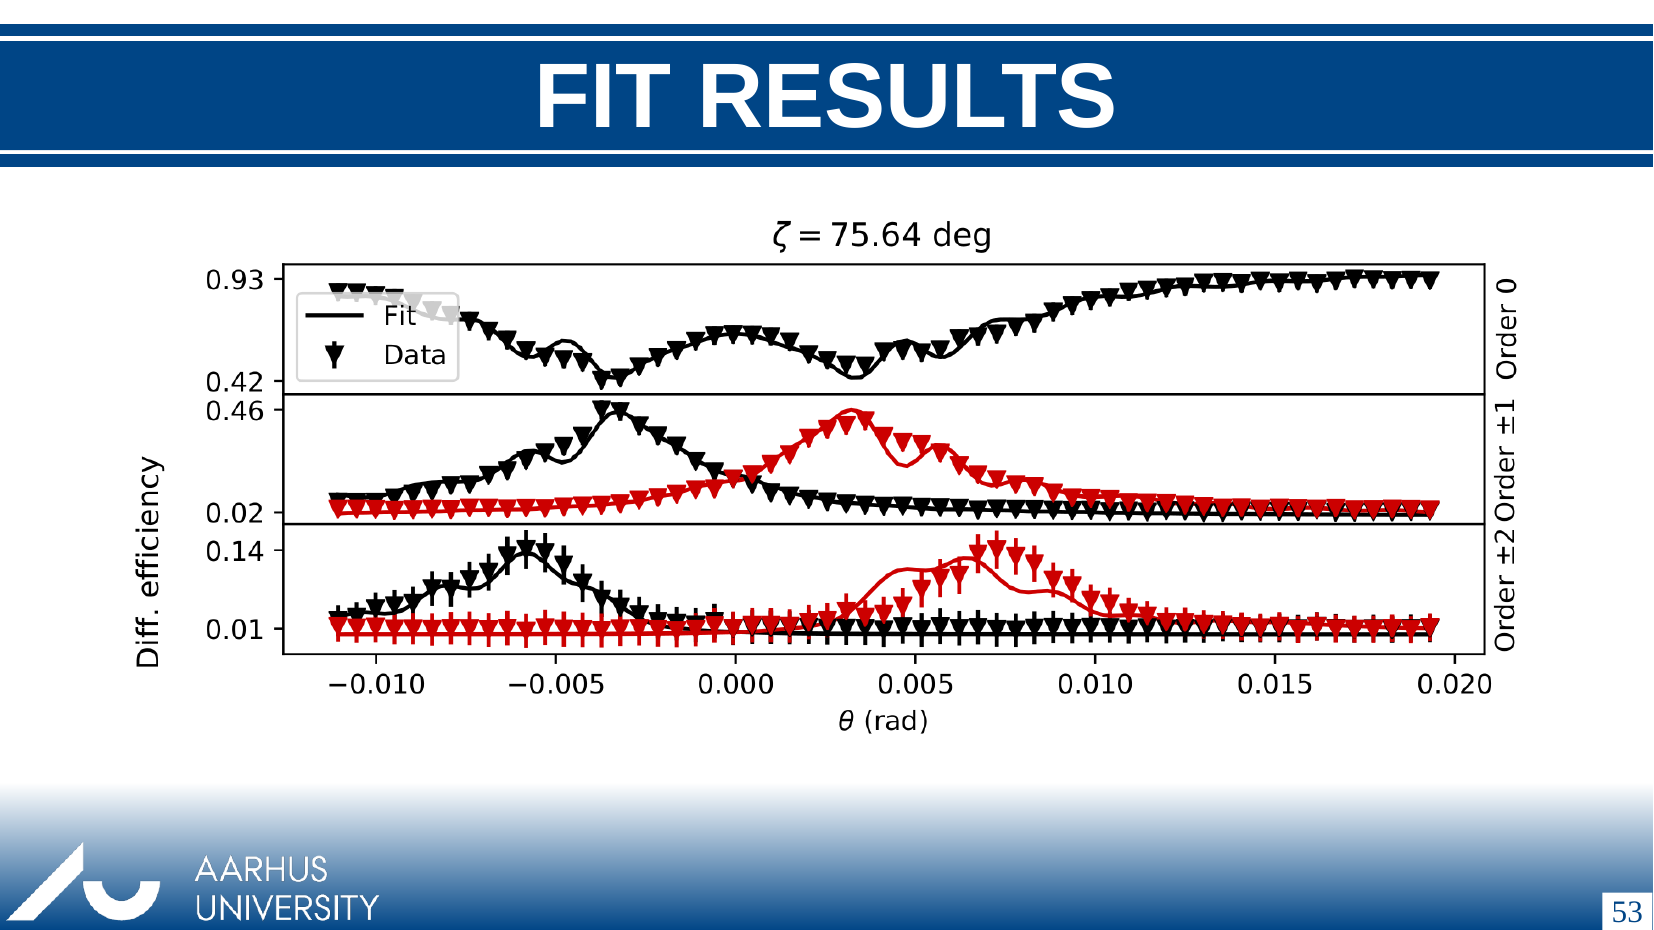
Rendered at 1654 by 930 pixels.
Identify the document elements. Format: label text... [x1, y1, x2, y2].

picture [129, 209, 1531, 739]
title FIT RESULTS [0, 41, 1653, 151]
picture [5, 841, 414, 928]
